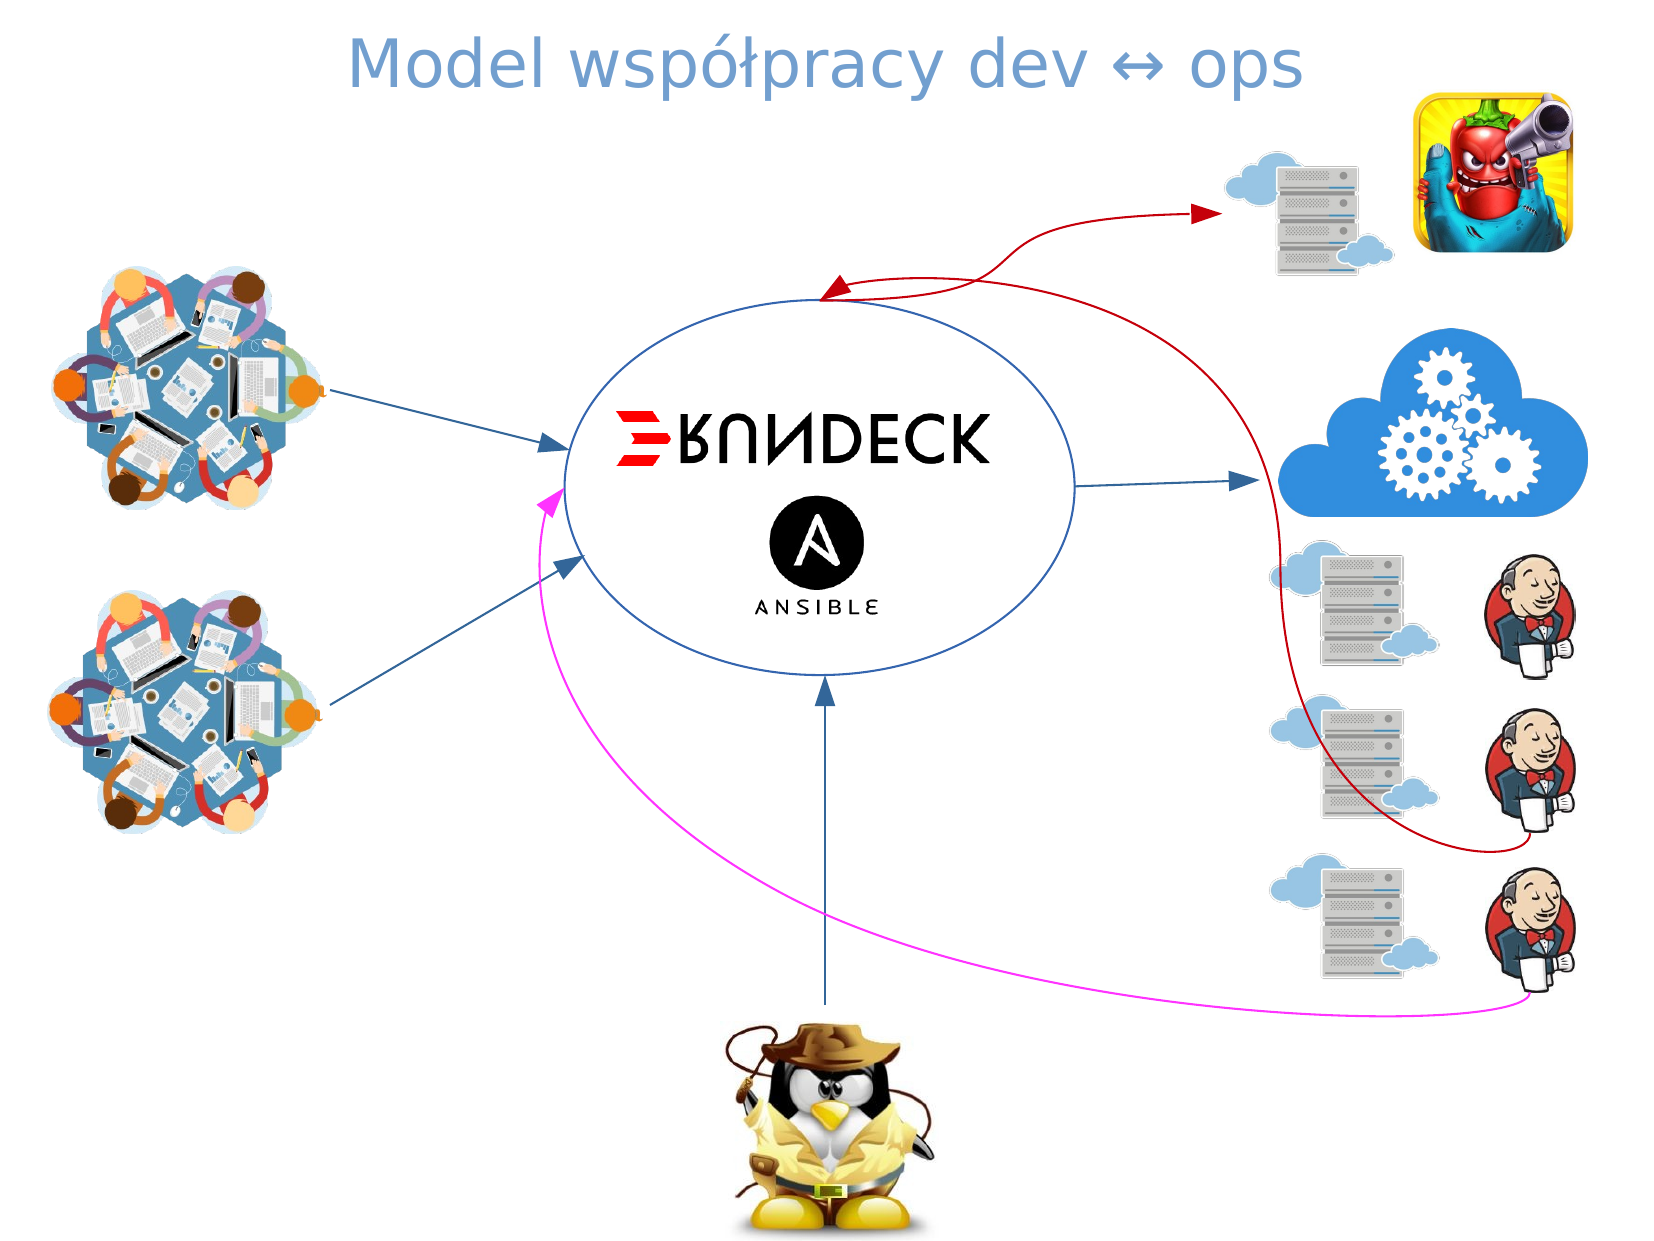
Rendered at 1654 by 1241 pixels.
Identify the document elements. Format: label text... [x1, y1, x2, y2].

picture [720, 1021, 939, 1241]
picture [1267, 693, 1389, 820]
picture [1485, 867, 1576, 993]
picture [1484, 554, 1576, 680]
picture [1278, 328, 1588, 517]
picture [0, 590, 402, 834]
picture [1410, 89, 1576, 256]
picture [1267, 539, 1290, 667]
picture [0, 266, 406, 510]
picture [616, 411, 990, 466]
picture [1267, 852, 1441, 980]
text_box Model współpracy dev ↔ ops [332, 17, 1322, 111]
picture [1485, 708, 1576, 833]
picture [1222, 150, 1396, 277]
picture [741, 482, 890, 631]
picture [1281, 539, 1441, 667]
picture [1301, 693, 1441, 820]
